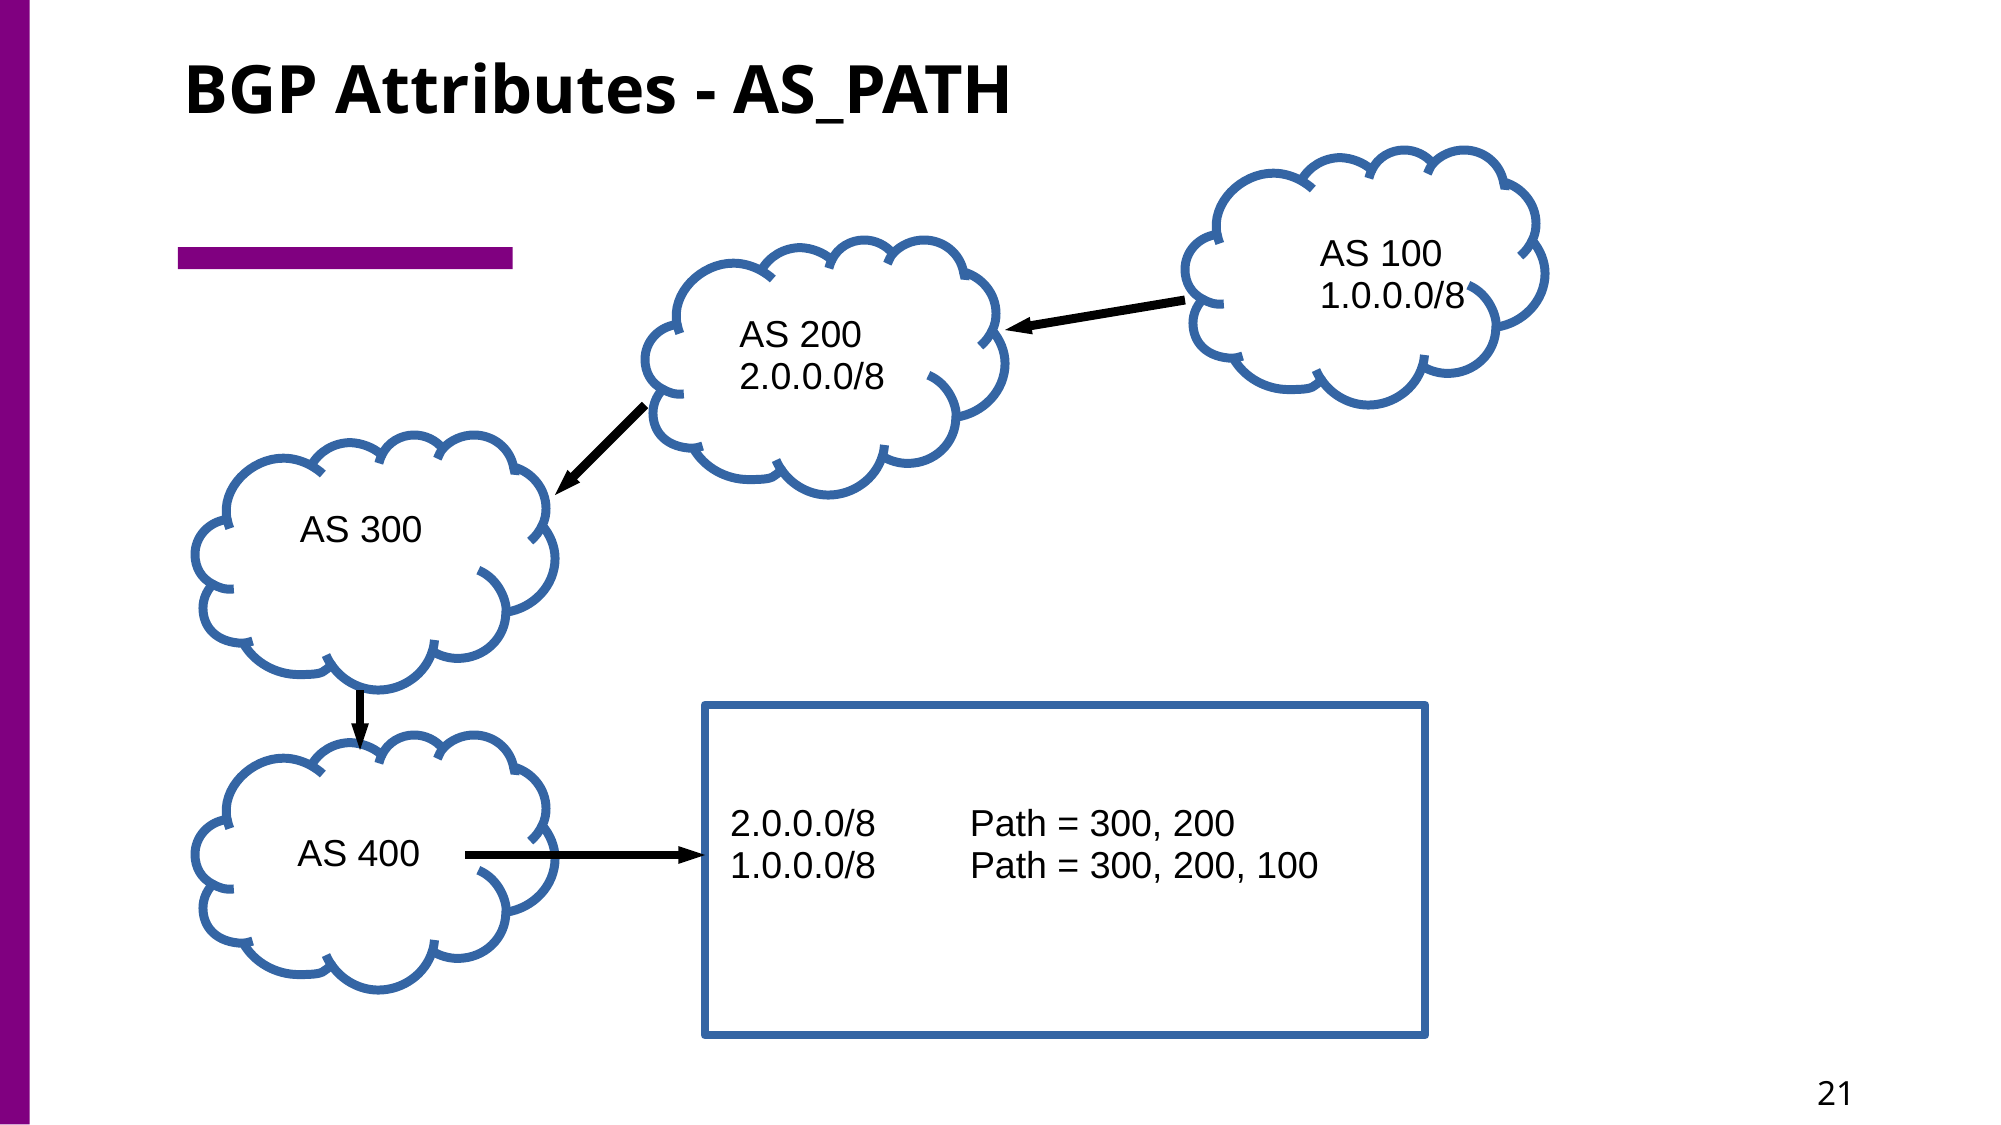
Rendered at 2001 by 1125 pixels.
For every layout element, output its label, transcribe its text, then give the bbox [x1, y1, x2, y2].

text_box 2.0.0.0/8 Path = 300, 200 1.0.0.0/8 Path = 300, 200, 100 [705, 795, 1335, 894]
text_box AS 200 2.0.0.0/8 [724, 306, 901, 405]
title BGP Attributes - AS_PATH [133, 0, 1946, 135]
text_box AS 400 [282, 825, 436, 924]
text_box AS 300 [285, 501, 438, 601]
text_box AS 100 1.0.0.0/8 [1305, 224, 1481, 324]
